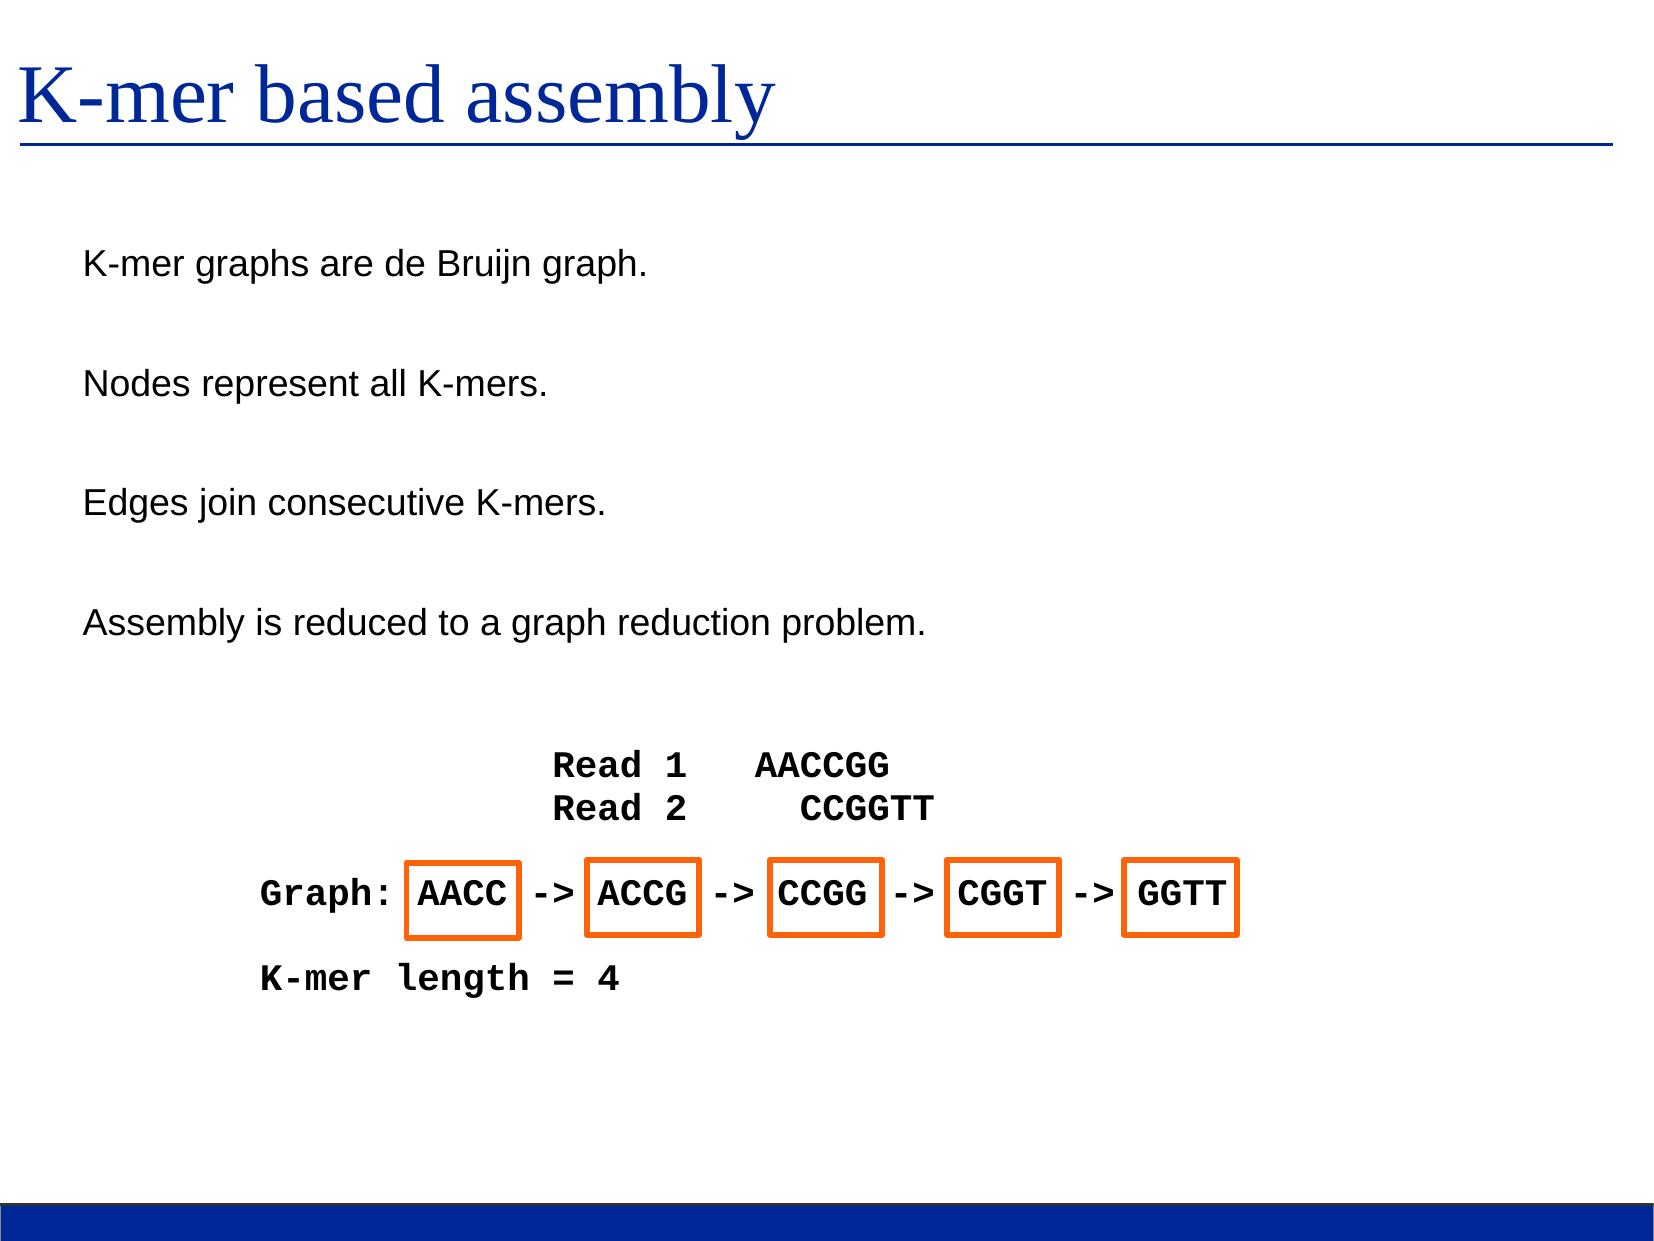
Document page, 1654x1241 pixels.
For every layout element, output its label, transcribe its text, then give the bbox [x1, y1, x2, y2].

list K-mer graphs are de Bruijn graph. Nodes represent all K-mers. Edges join consecutive K-mers. Assembly is reduced to a graph reduction problem. [82, 242, 1571, 1062]
text_box Read 1 AACCGG Read 2 CCGGTT Graph: AACC -> ACCG -> CCGG -> CGGT -> GGTT K-mer length = 4 [245, 739, 1311, 1011]
title K-mer based assembly [17, 0, 1589, 198]
